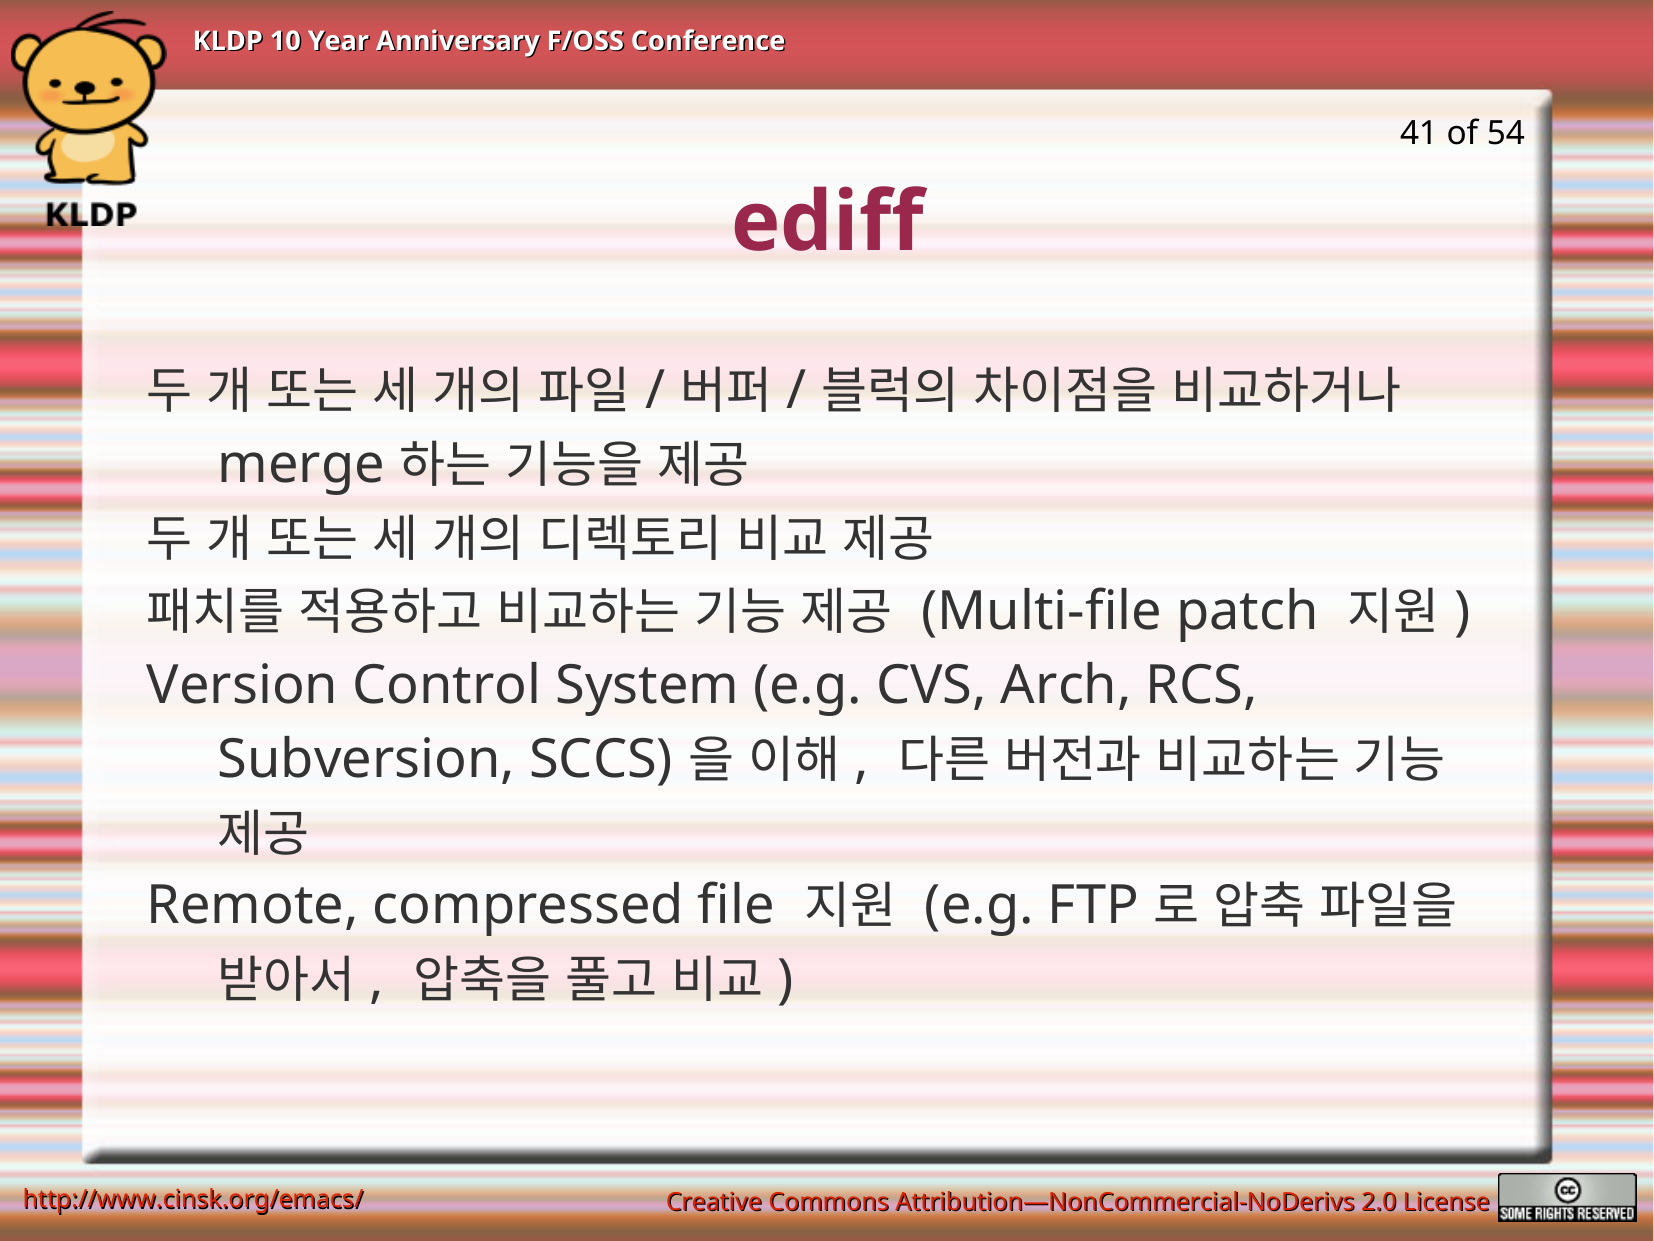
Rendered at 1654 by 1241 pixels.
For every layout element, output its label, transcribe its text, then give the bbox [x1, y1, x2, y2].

list 두 개 또는 세 개의 파일/버퍼/블럭의 차이점을 비교하거나 merge하는 기능을 제공 두 개 또는 세 개의 디렉토리 비교 제공 패치를 적용하고 비교하는 기능 제공 (Multi-file patch 지원) Version Control System (e.g. CVS, Arch, RCS, Subversion, SCCS)을 이해, 다른 버전과 비교하는 기능 제공 Remote, compressed file 지원 (e.g. FTP로 압축 파일을 받아서, 압축을 풀고 비교) [134, 350, 1516, 1133]
title ediff [121, 114, 1534, 322]
picture [0, 0, 1654, 1241]
